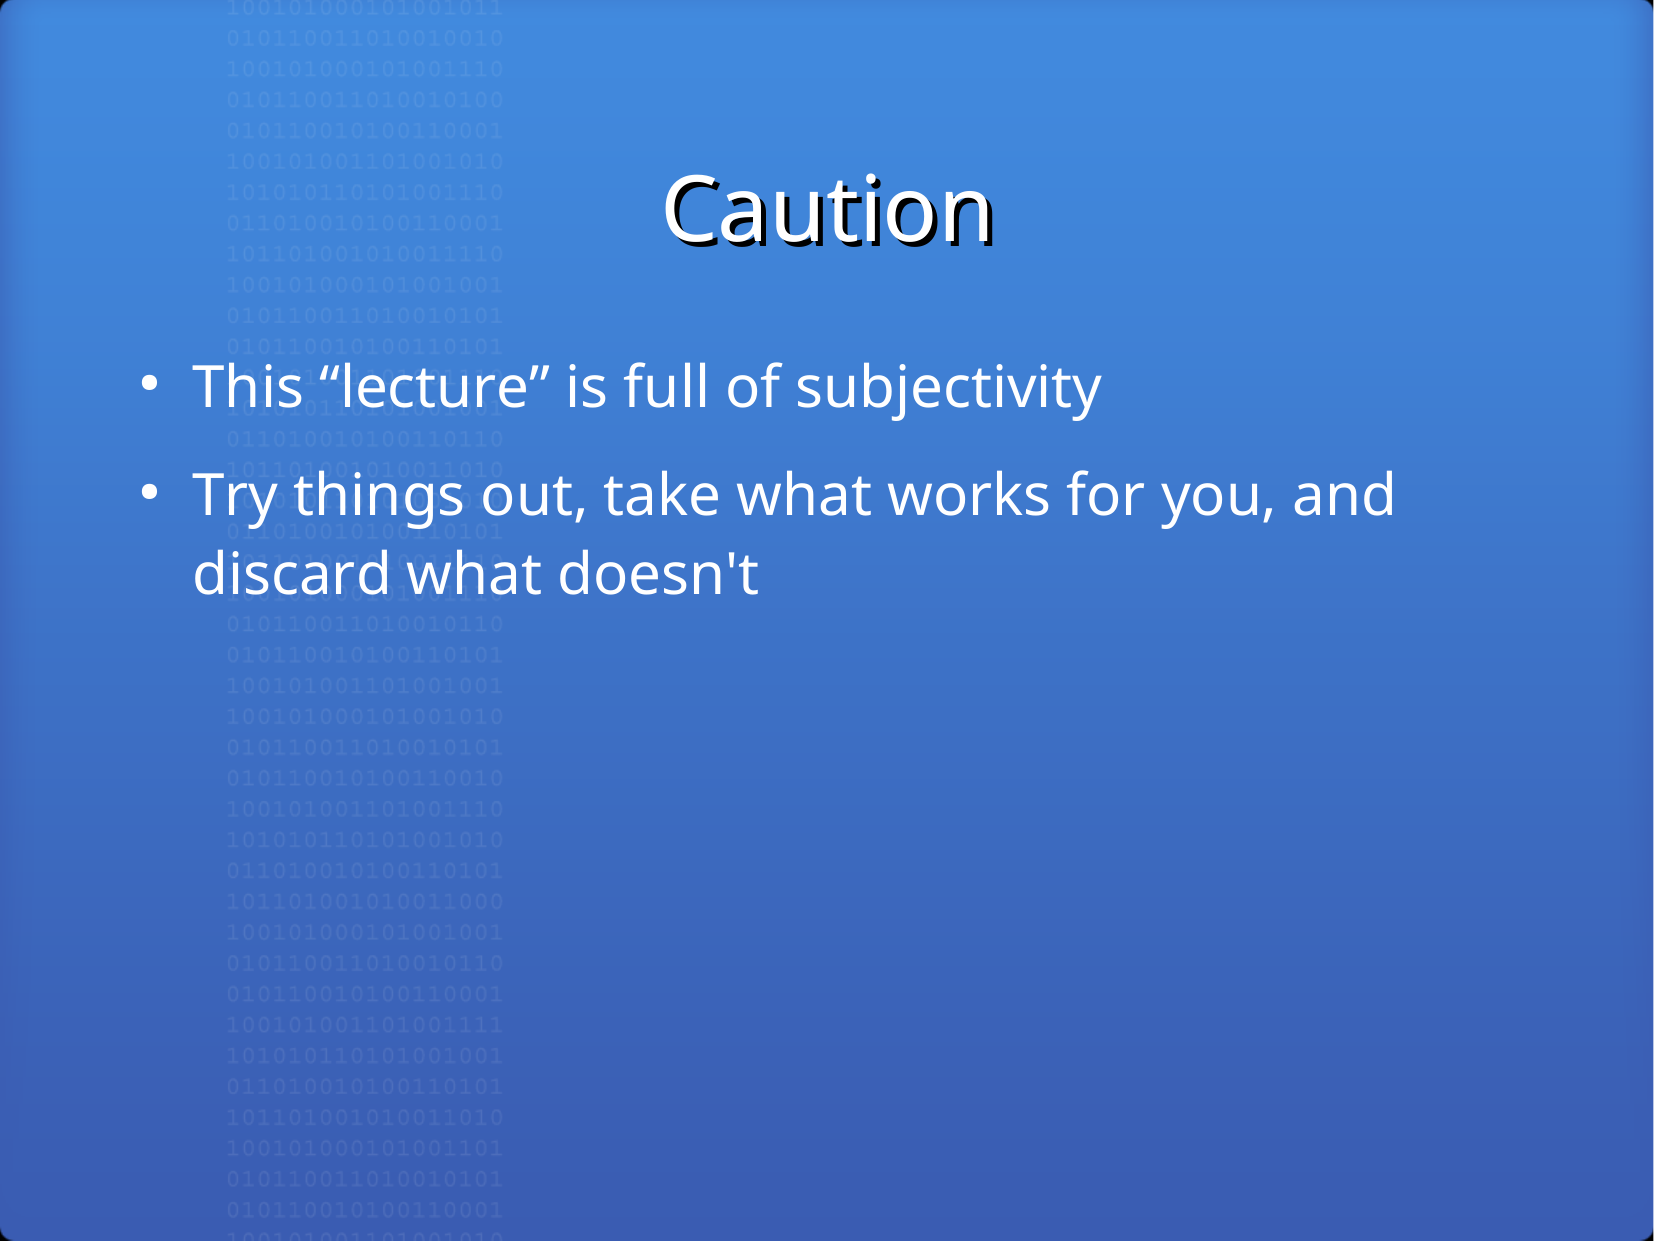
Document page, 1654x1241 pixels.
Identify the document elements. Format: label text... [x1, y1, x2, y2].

list This “lecture” is full of subjectivity Try things out, take what works for you, and discard what doesn't [121, 344, 1534, 1127]
picture [0, 0, 1654, 1241]
title Caution [121, 102, 1534, 310]
